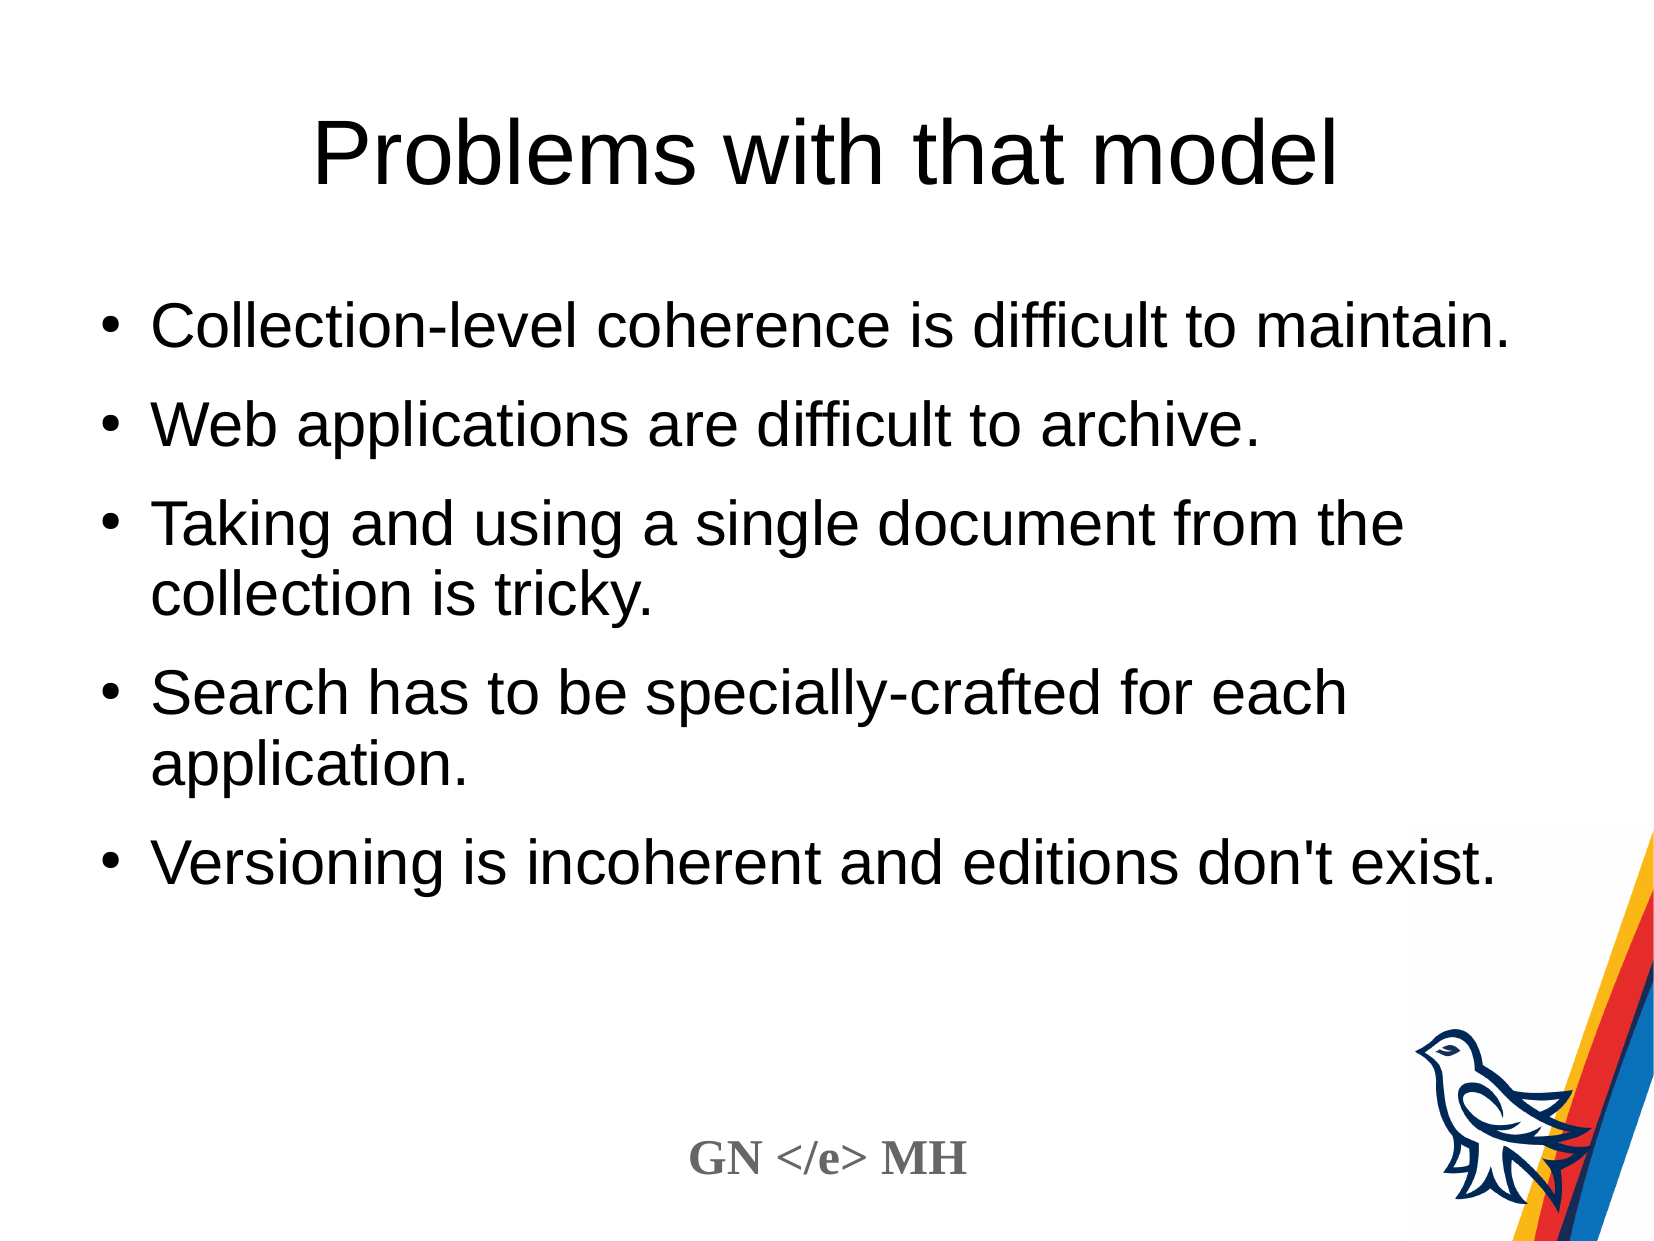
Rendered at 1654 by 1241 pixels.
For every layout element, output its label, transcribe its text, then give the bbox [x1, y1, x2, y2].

title Problems with that model [82, 49, 1571, 257]
picture [1407, 820, 1654, 1241]
list Collection-level coherence is difficult to maintain. Web applications are difficult to archive. Taking and using a single document from the collection is tricky. Search has to be specially-crafted for each application. Versioning is incoherent and editions don't exist. [82, 290, 1571, 1010]
